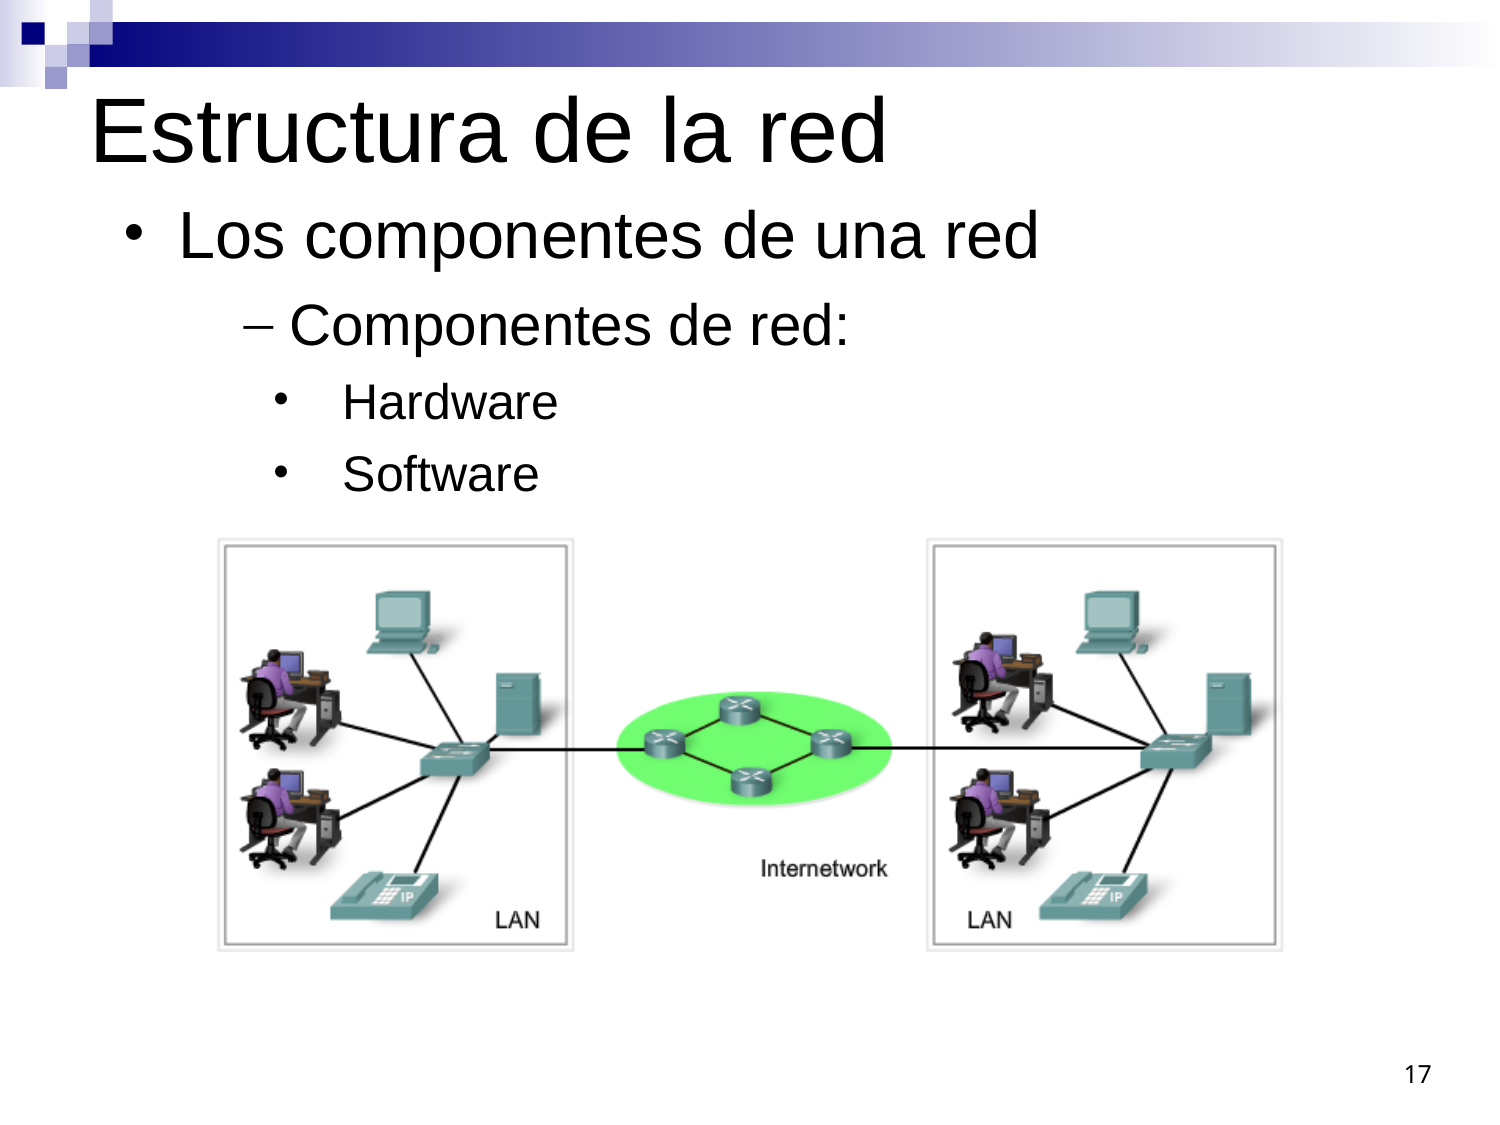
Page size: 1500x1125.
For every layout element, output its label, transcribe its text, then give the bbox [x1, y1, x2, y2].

text_box <número> [1074, 1025, 1447, 1101]
text_box Los componentes de una red Componentes de red: Hardware Software [107, 184, 1411, 1018]
text_box Estructura de la red [75, 8, 1425, 244]
picture [204, 518, 1297, 974]
